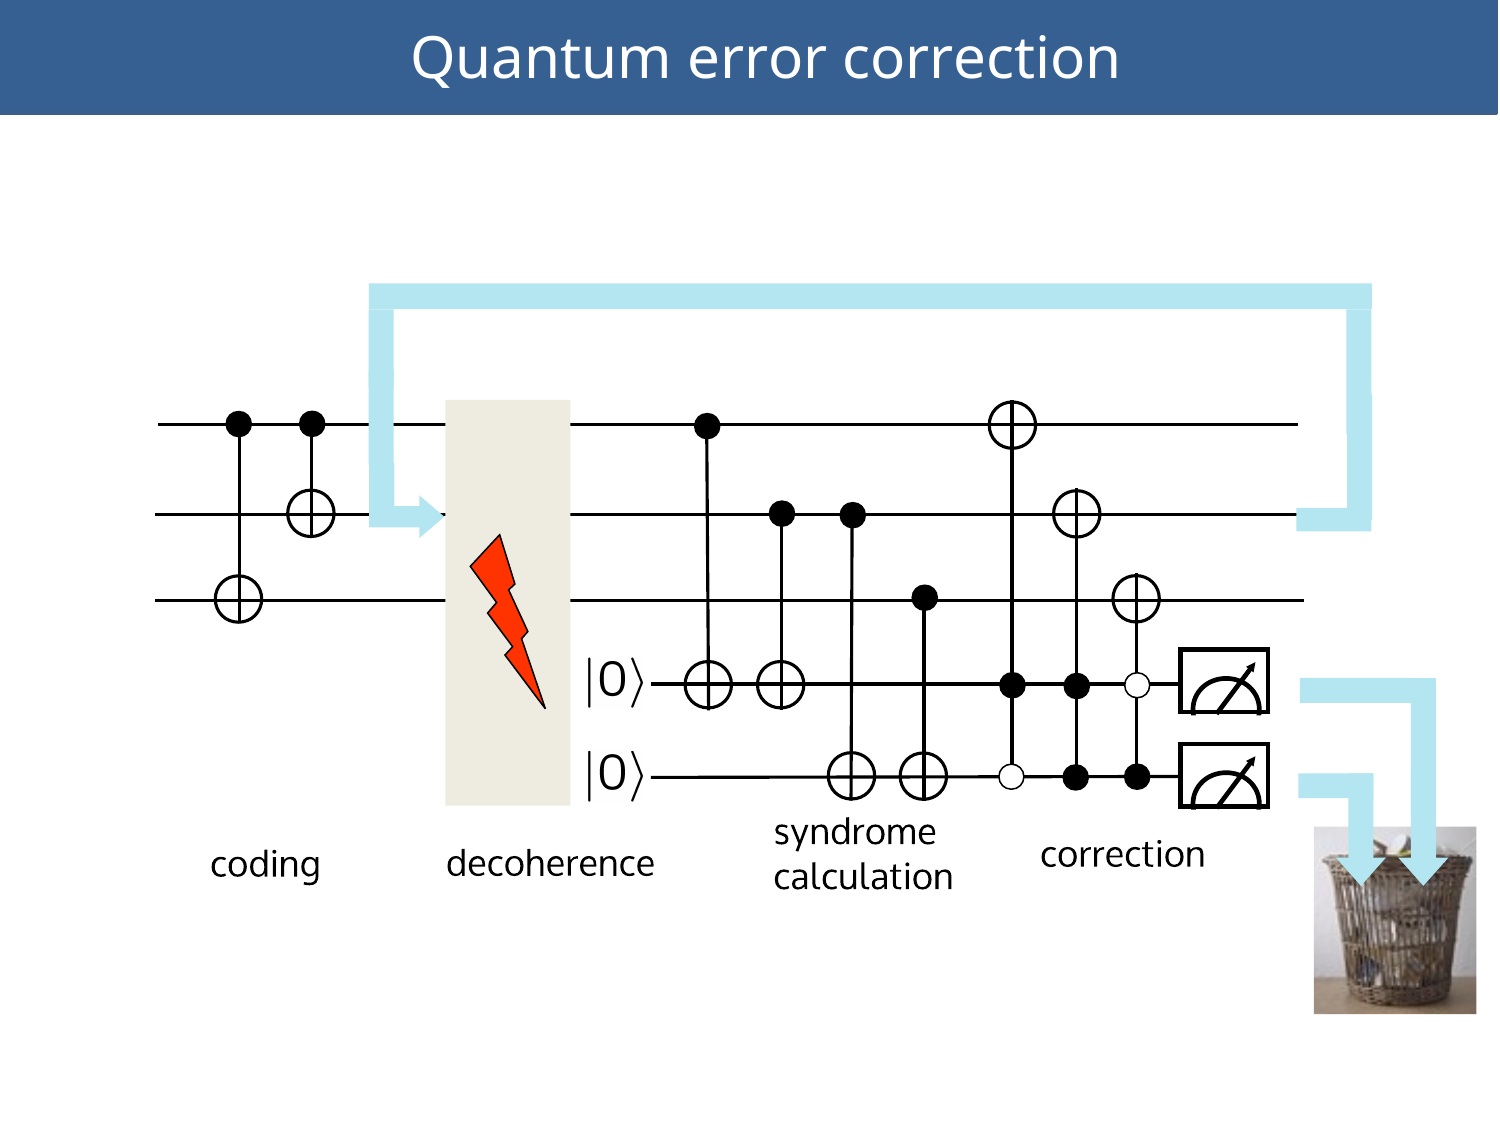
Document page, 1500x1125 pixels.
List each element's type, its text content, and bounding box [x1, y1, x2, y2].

text_box [1078, 765, 1088, 775]
text_box [1063, 779, 1088, 790]
text_box [1065, 673, 1089, 682]
text_box [769, 501, 795, 526]
text_box [620, 856, 635, 877]
text_box [758, 817, 915, 890]
text_box [840, 502, 866, 528]
text_box [1196, 681, 1236, 713]
text_box [586, 657, 644, 710]
text_box [368, 283, 1373, 806]
text_box [913, 869, 932, 890]
text_box [1124, 672, 1150, 698]
text_box [600, 856, 617, 876]
text_box [1177, 715, 1291, 807]
text_box [935, 869, 952, 890]
text_box [912, 585, 938, 610]
text_box [1298, 677, 1477, 1015]
text_box [1180, 649, 1268, 713]
text_box [586, 750, 644, 804]
text_box [637, 855, 654, 877]
text_box Quantum error correction [203, 12, 1329, 98]
text_box [1025, 809, 1291, 877]
text_box [1124, 764, 1150, 790]
text_box [1064, 686, 1090, 699]
text_box [694, 413, 720, 439]
text_box [1063, 765, 1075, 775]
text_box [918, 824, 936, 845]
text_box [1196, 776, 1236, 807]
text_box [195, 836, 346, 887]
text_box [299, 411, 325, 437]
text_box [1222, 780, 1256, 807]
text_box [999, 672, 1026, 698]
text_box [1221, 686, 1256, 713]
text_box [226, 411, 252, 437]
text_box [998, 764, 1024, 790]
text_box [430, 835, 597, 886]
